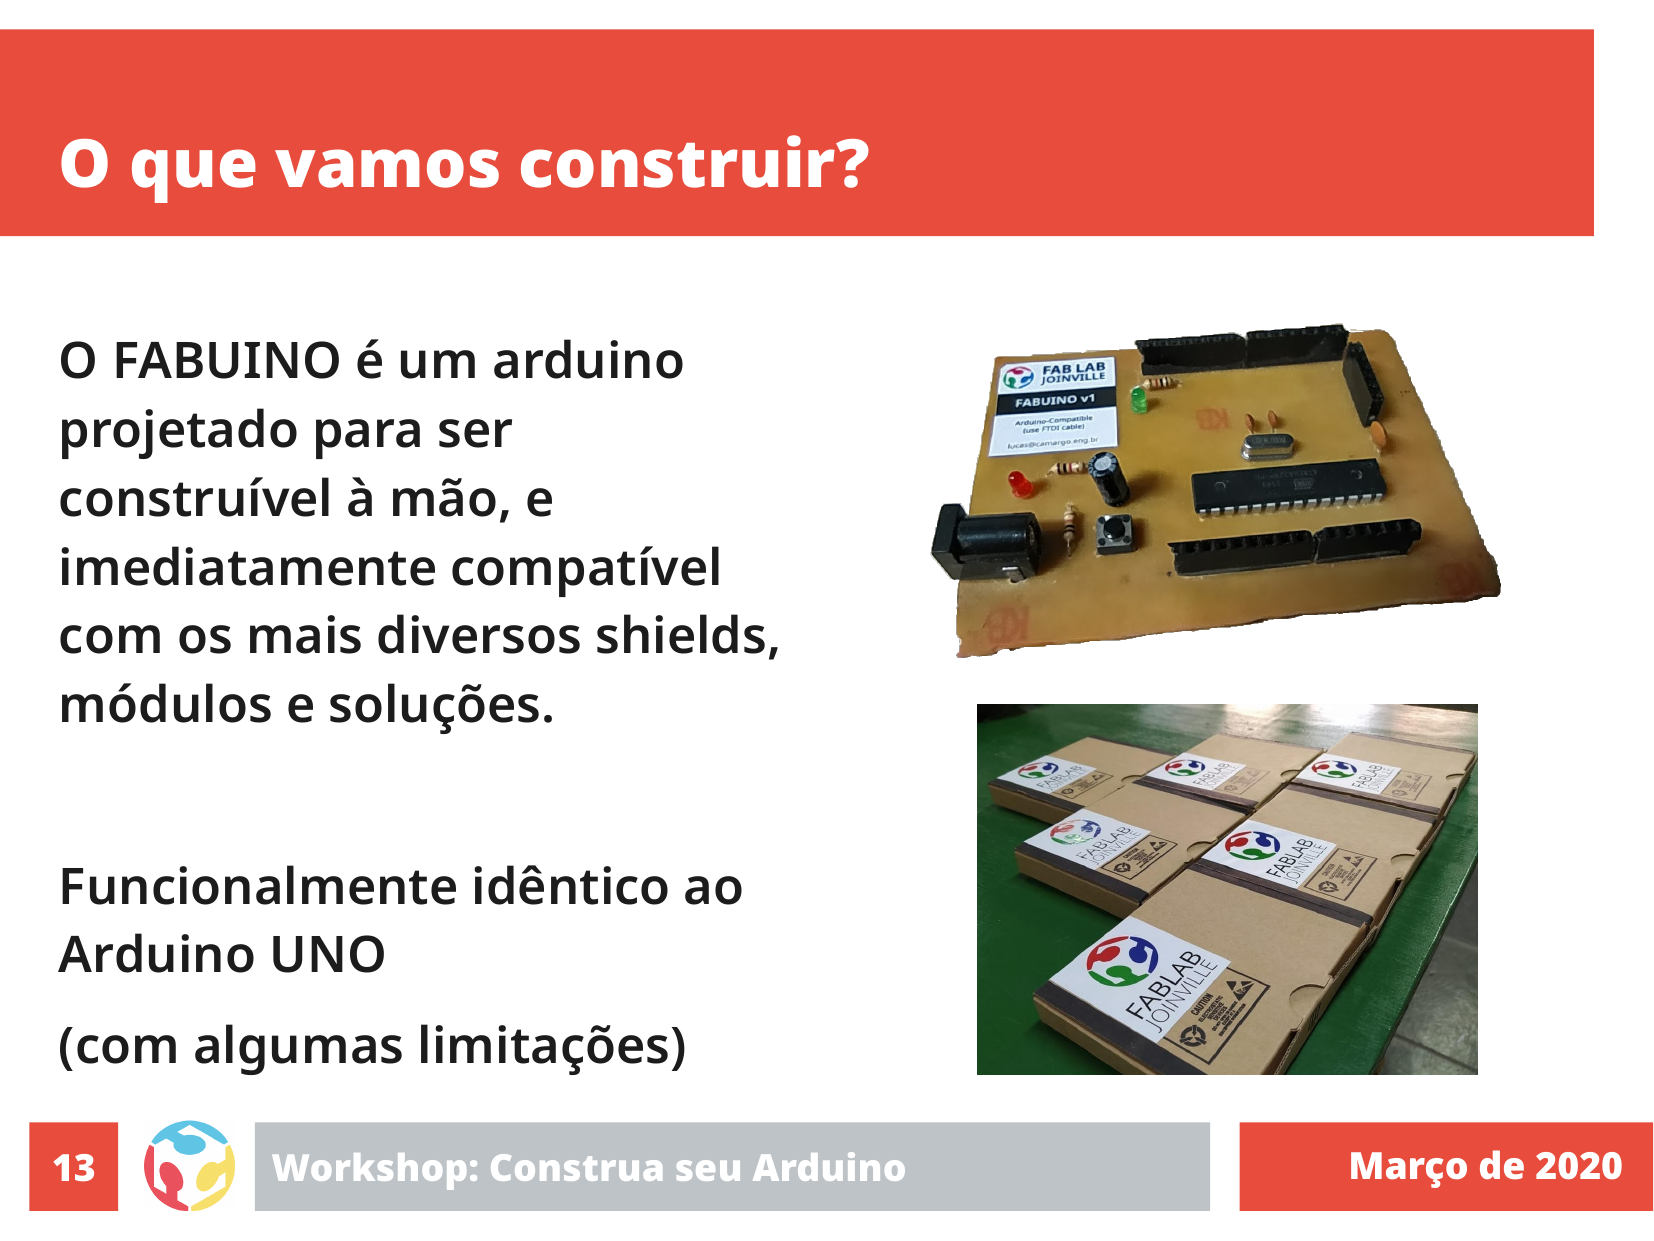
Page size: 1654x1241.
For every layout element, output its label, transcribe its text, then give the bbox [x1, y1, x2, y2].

picture [930, 323, 1501, 658]
list O FABUINO é um arduino projetado para ser construível à mão, e imediatamente compatível com os mais diversos shields, módulos e soluções. Funcionalmente idêntico ao Arduino UNO (com algumas limitações) [58, 324, 794, 1093]
title O que vamos construir? [58, 59, 1594, 207]
picture [144, 1120, 235, 1211]
picture [977, 704, 1478, 1075]
